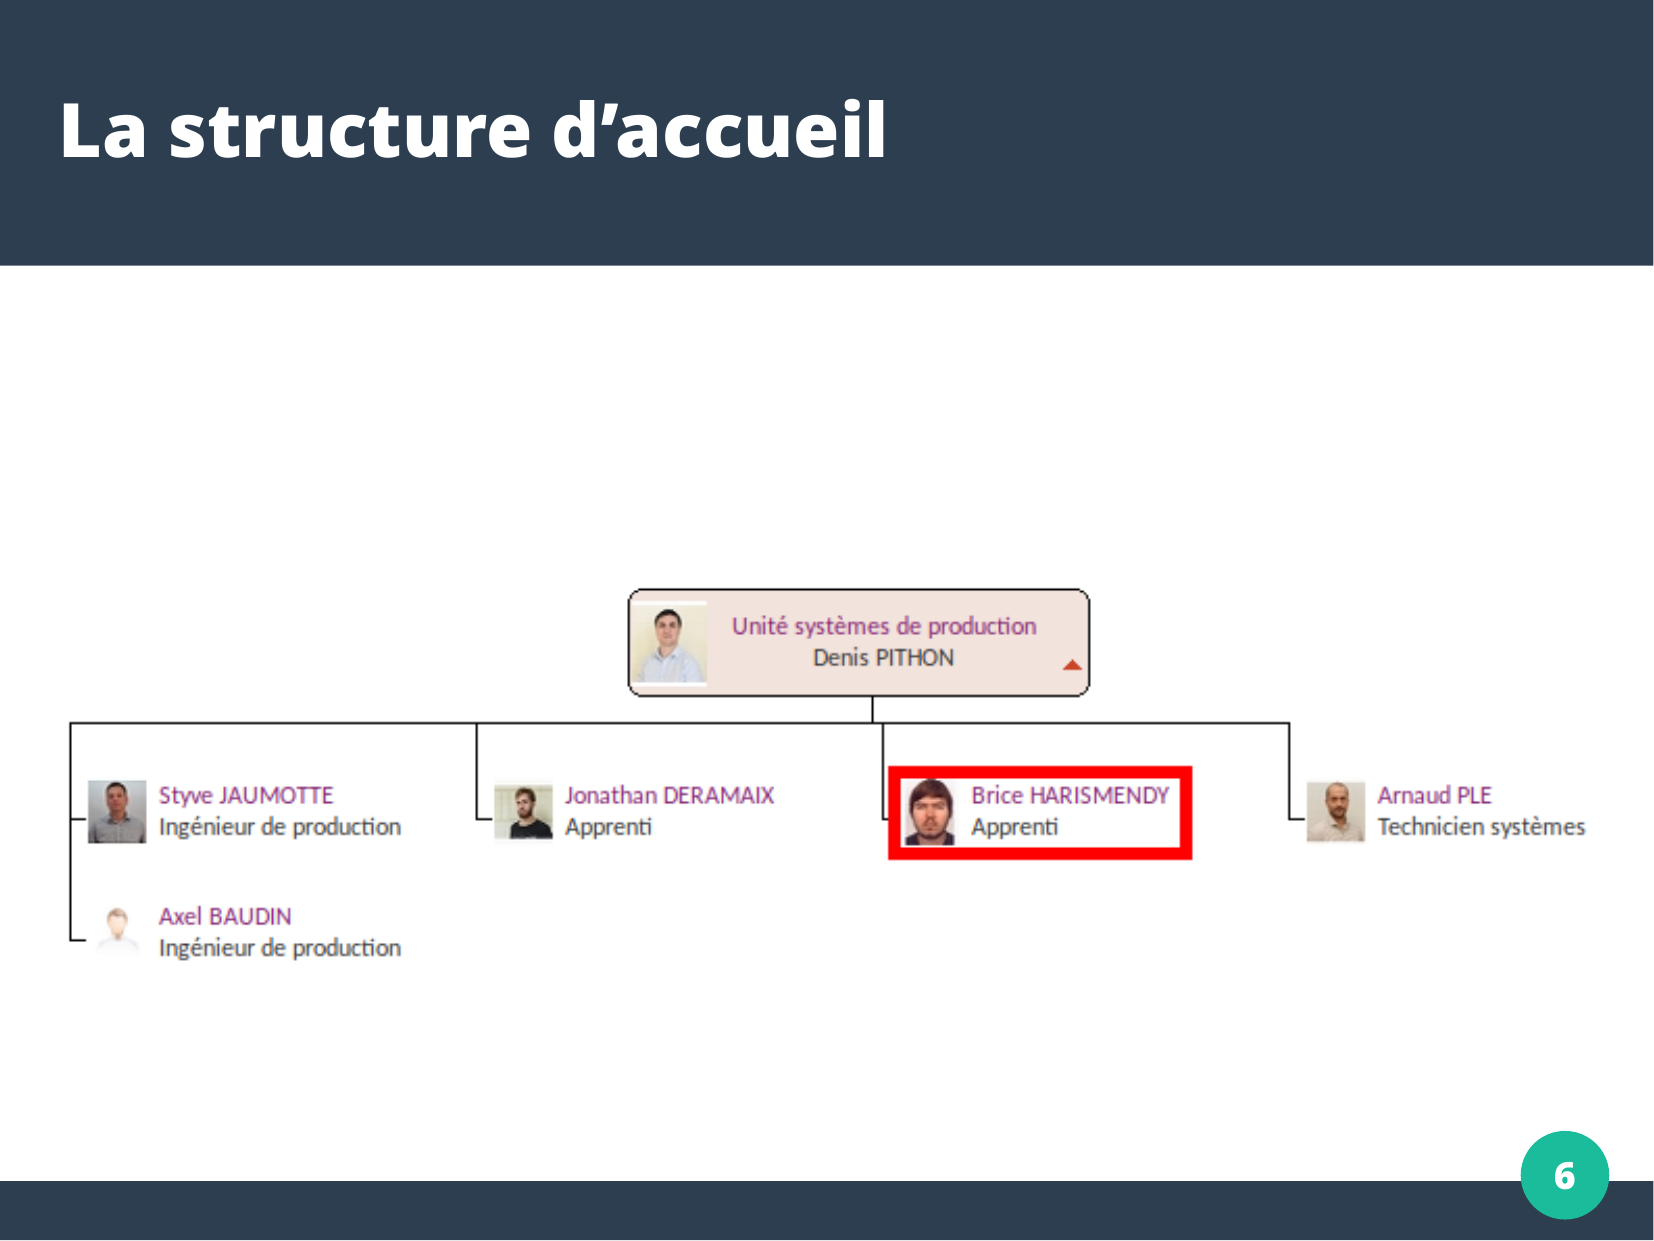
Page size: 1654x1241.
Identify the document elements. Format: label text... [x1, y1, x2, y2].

title La structure d’accueil [59, 49, 1595, 207]
picture [47, 566, 1620, 990]
